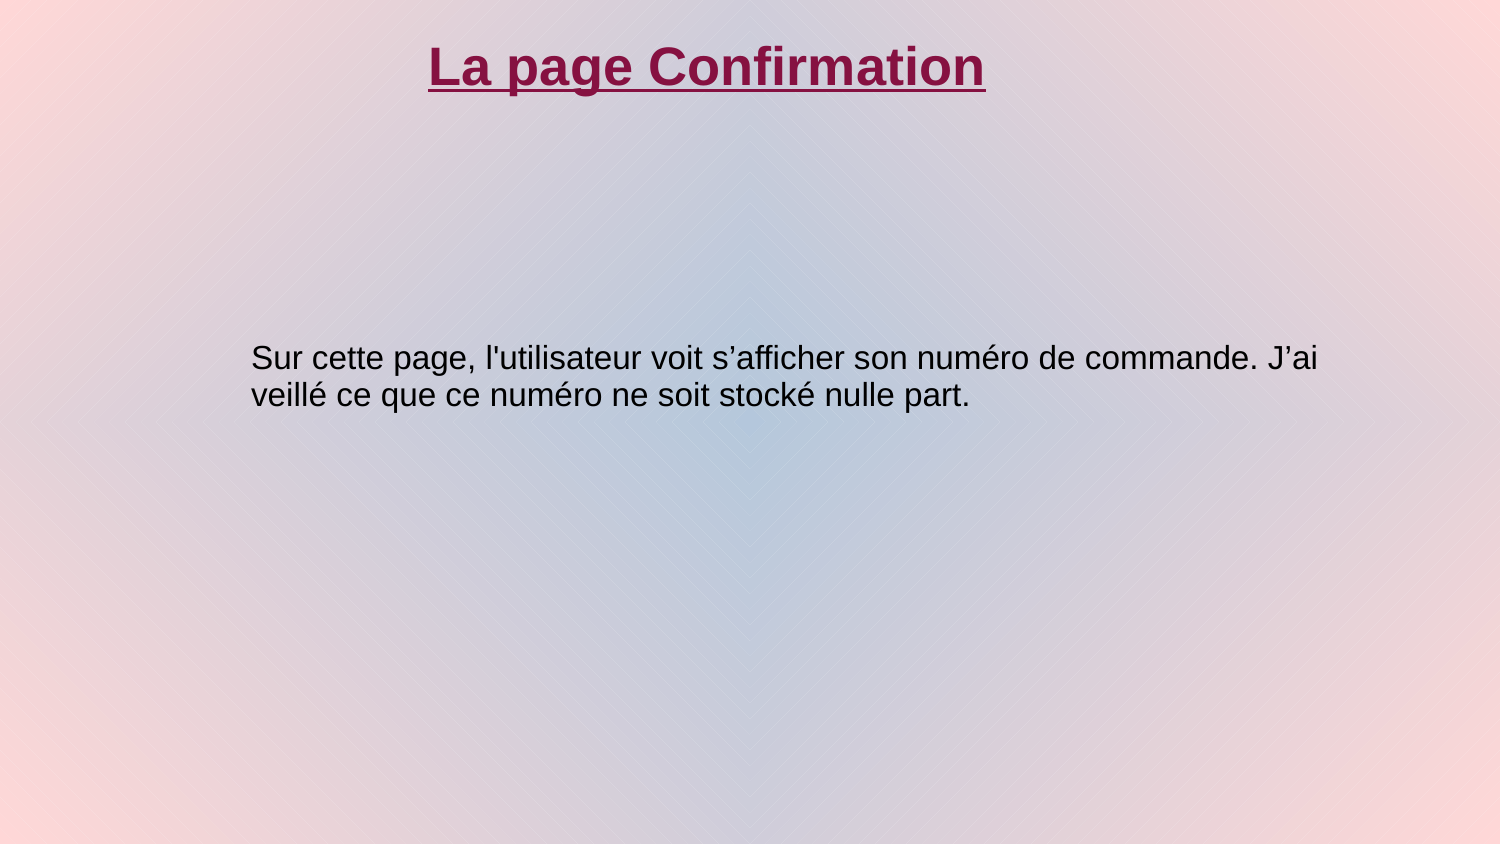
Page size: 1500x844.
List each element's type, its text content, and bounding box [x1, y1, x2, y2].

text_box La page Confirmation [413, 29, 1034, 184]
text_box Sur cette page, l'utilisateur voit s’afficher son numéro de commande. J’ai veillé ce que ce numéro ne soit stocké nulle part. [236, 295, 1359, 501]
